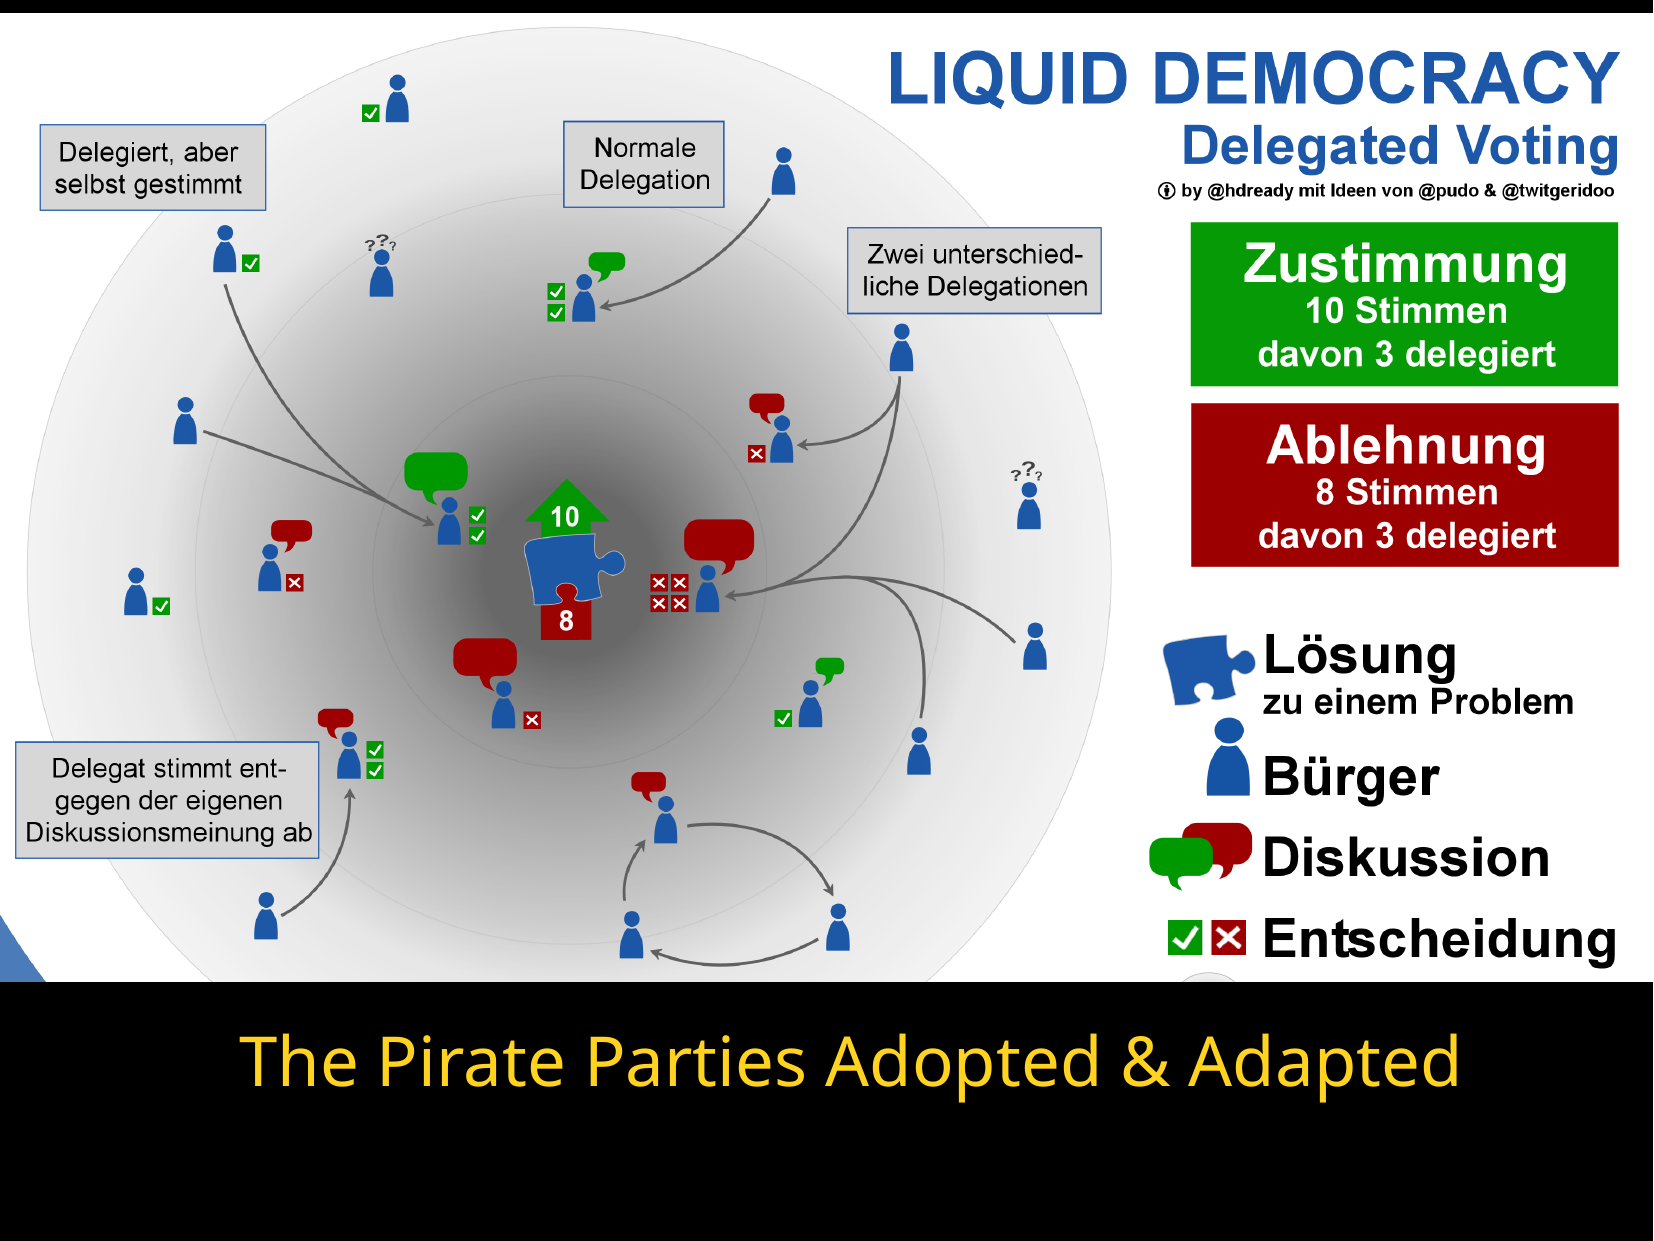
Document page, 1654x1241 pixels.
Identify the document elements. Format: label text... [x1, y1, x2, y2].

list The Pirate Parties Adopted & Adapted [83, 1012, 1572, 1110]
picture [0, 13, 1653, 982]
text_box [0, 982, 1653, 1130]
